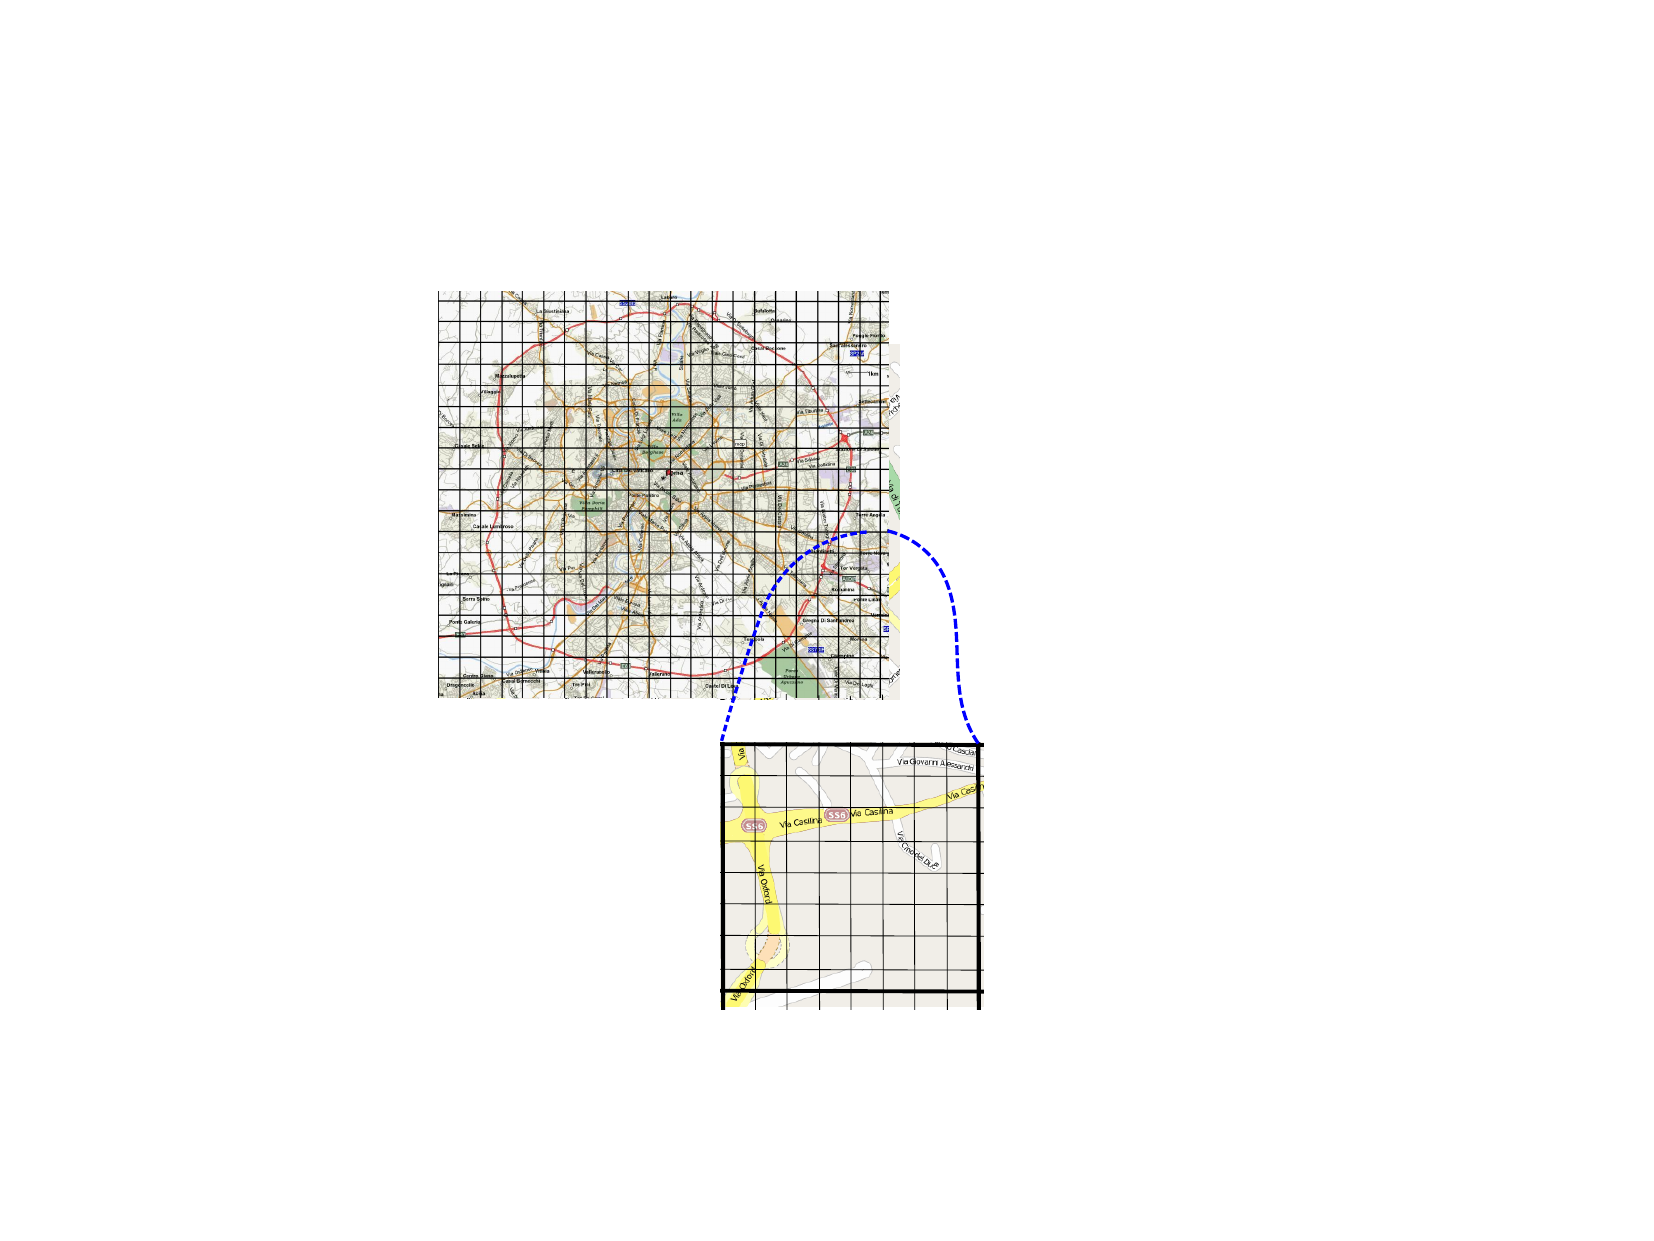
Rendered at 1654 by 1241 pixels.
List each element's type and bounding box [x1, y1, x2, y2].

picture [427, 290, 1226, 1010]
